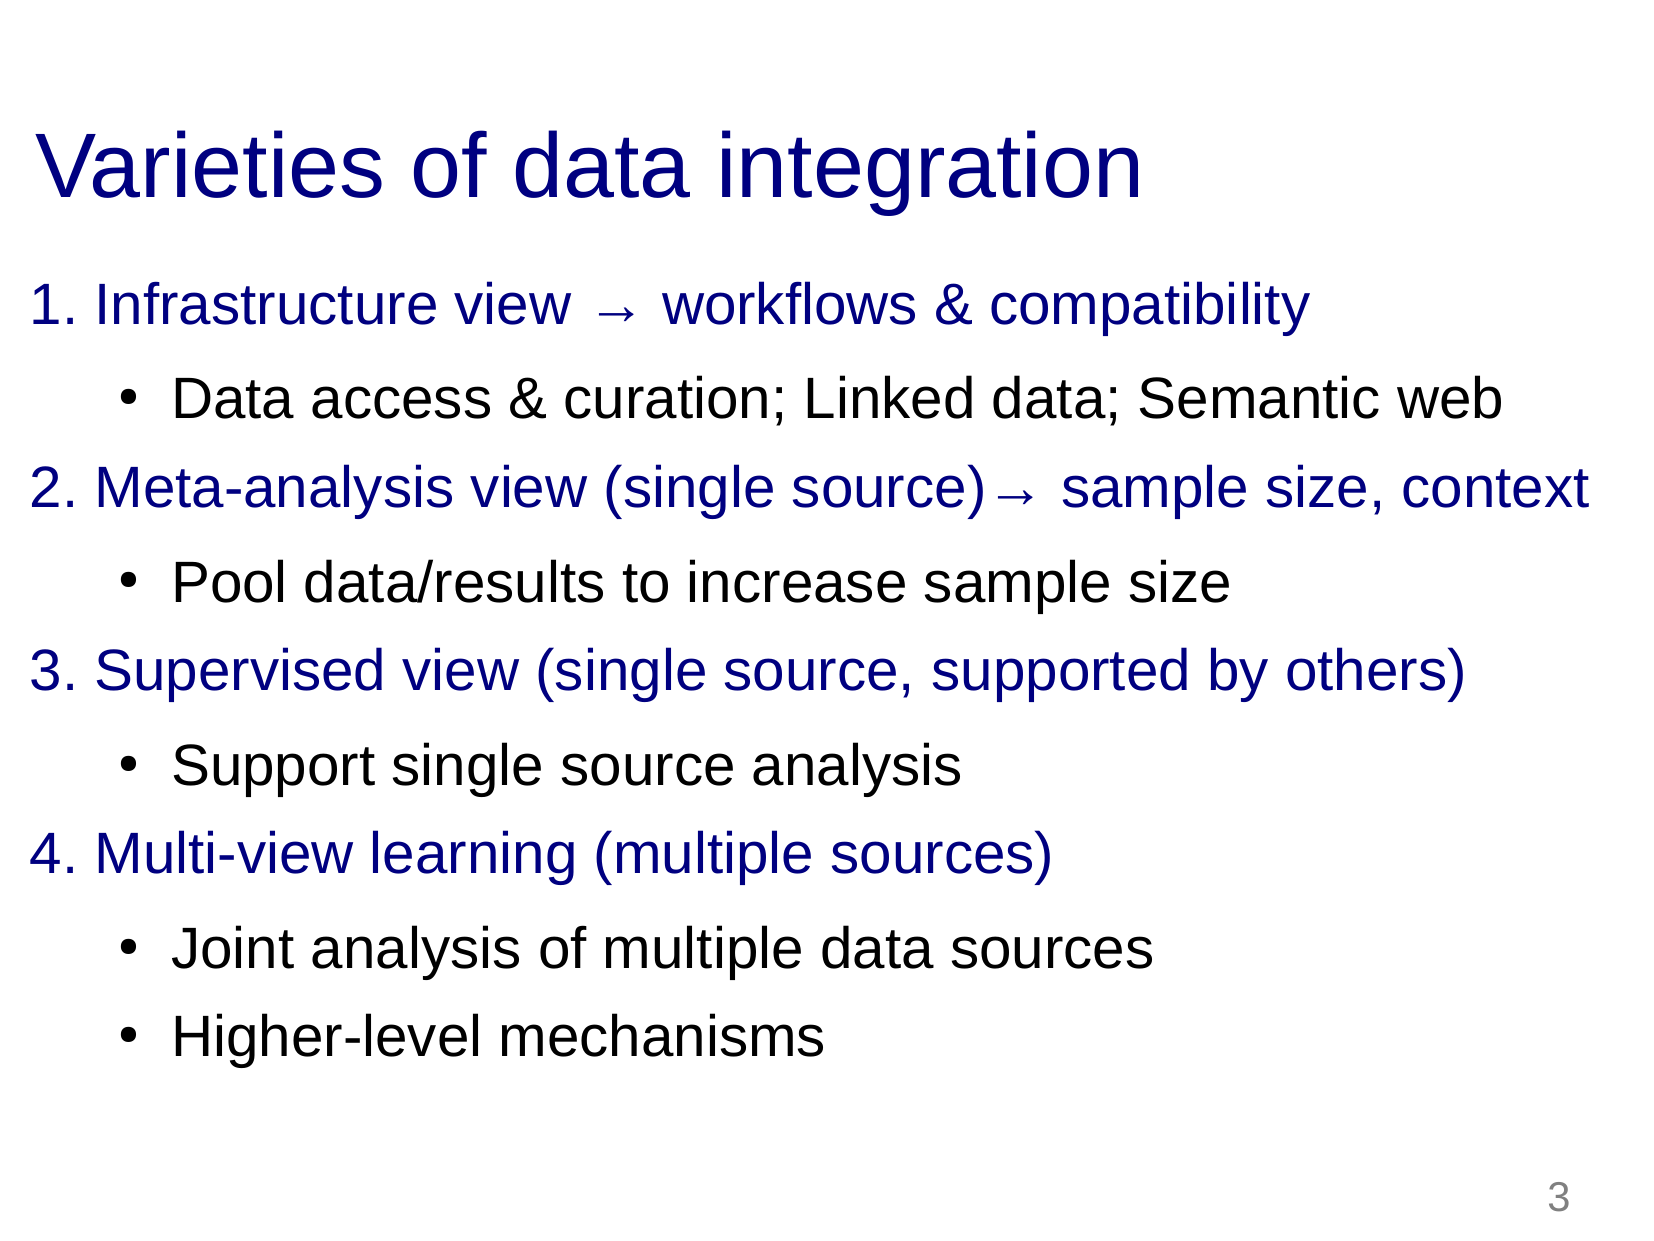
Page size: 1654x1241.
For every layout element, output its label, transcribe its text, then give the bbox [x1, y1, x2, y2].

title <number> [1505, 1174, 1613, 1221]
list 1. Infrastructure view → workflows & compatibility Data access & curation; Linked data; Semantic web 2. Meta-analysis view (single source)→ sample size, context Pool data/results to increase sample size 3. Supervised view (single source, supported by others) Support single source analysis 4. Multi-view learning (multiple sources) Joint analysis of multiple data sources Higher-level mechanisms [29, 271, 1642, 1111]
title Varieties of data integration [35, 112, 1524, 219]
